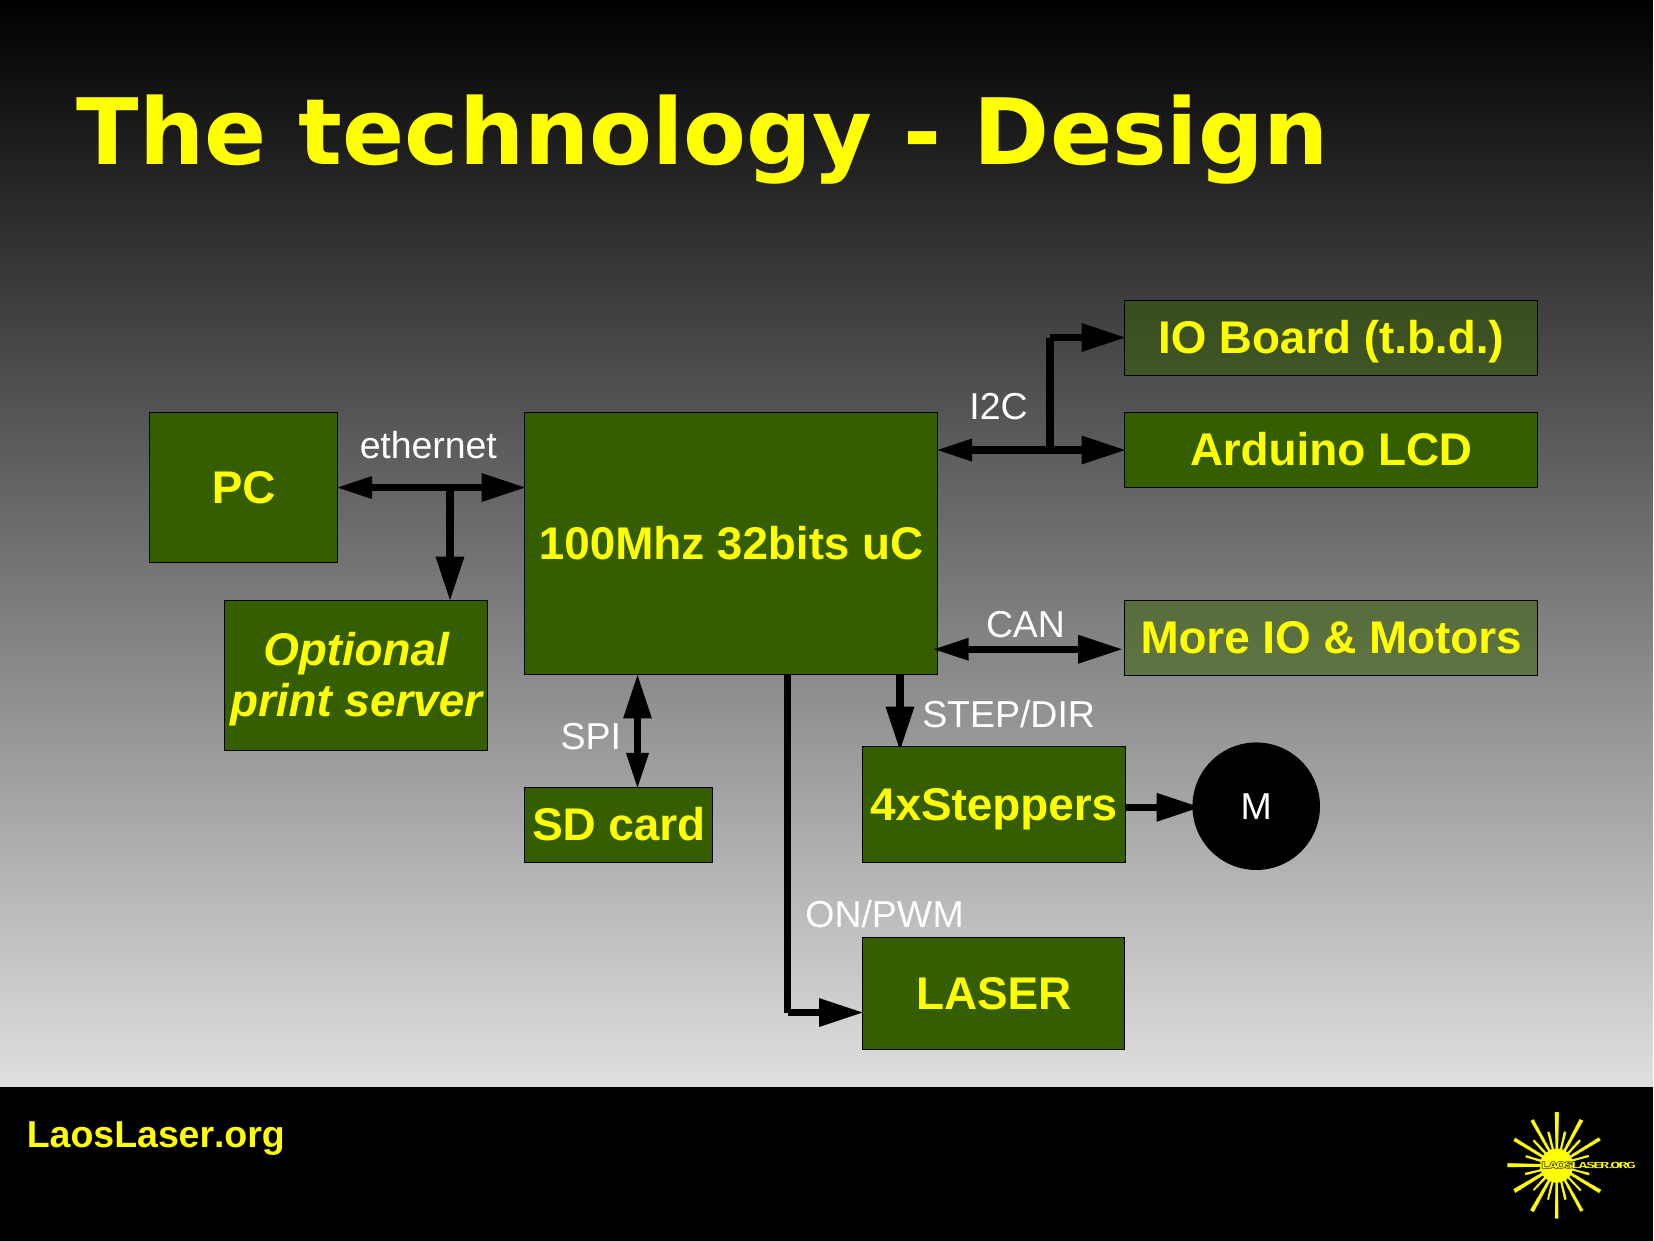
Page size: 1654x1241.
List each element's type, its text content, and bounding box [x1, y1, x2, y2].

text_box ON/PWM [783, 878, 987, 951]
picture [1502, 1108, 1640, 1225]
text_box ethernet [337, 409, 520, 482]
text_box IO Board (t.b.d.) [1124, 300, 1538, 376]
text_box Arduino LCD [1124, 412, 1538, 488]
text_box CAN [963, 588, 1088, 661]
title The technology - Design [76, 36, 1565, 229]
text_box More IO & Motors [1124, 600, 1538, 676]
text_box M [1199, 749, 1313, 863]
text_box SD card [524, 787, 713, 863]
text_box STEP/DIR [900, 678, 1118, 746]
text_box 100Mhz 32bits uC [524, 412, 938, 675]
text_box SPI [538, 700, 644, 773]
text_box I2C [947, 370, 1046, 443]
text_box LASER [862, 937, 1125, 1050]
text_box PC [149, 412, 338, 563]
text_box Optional print server [224, 600, 488, 751]
text_box 4xSteppers [862, 746, 1126, 863]
